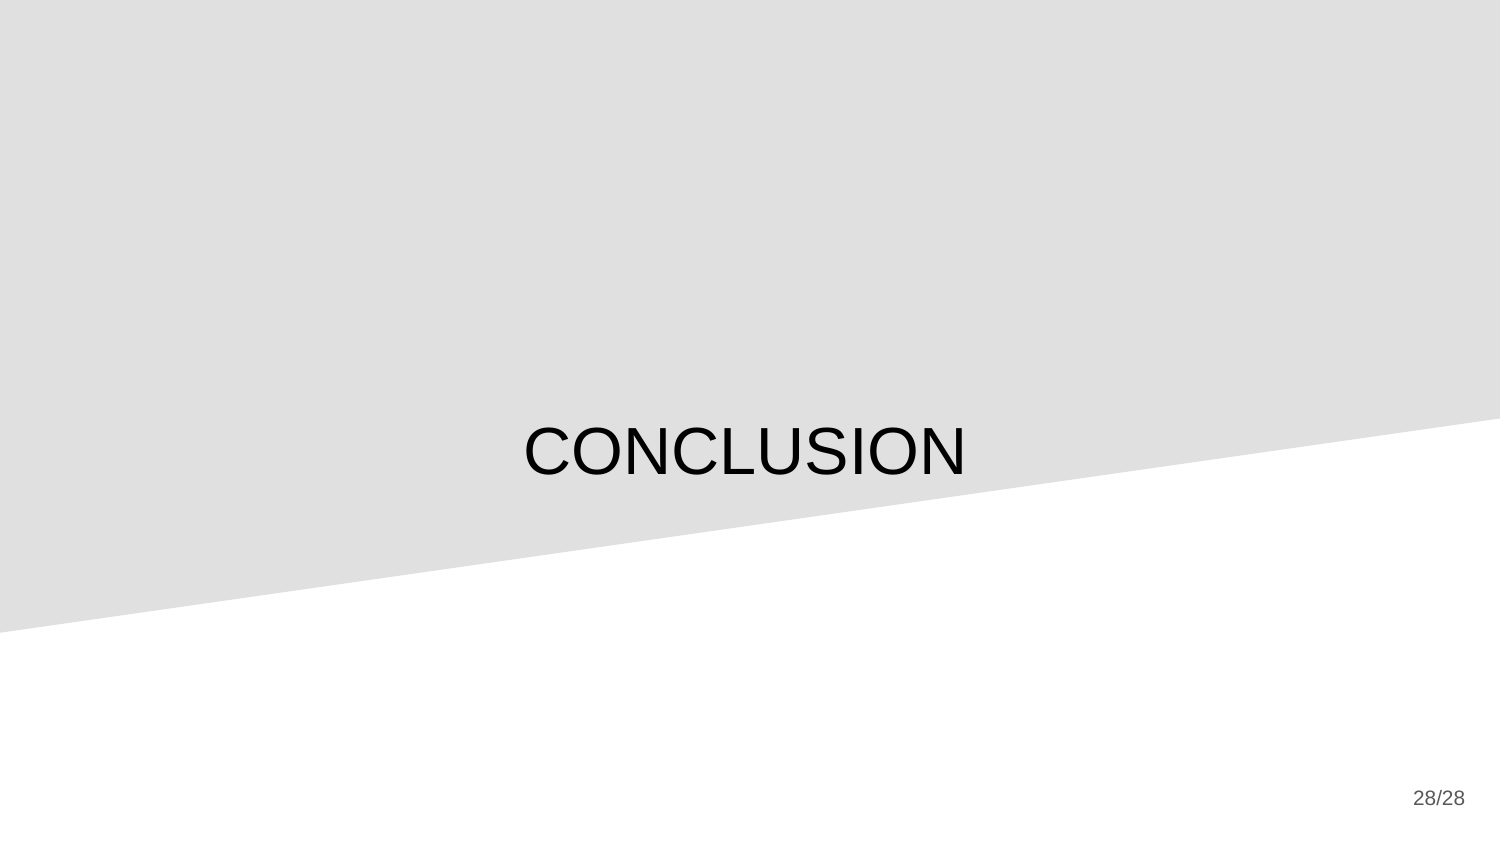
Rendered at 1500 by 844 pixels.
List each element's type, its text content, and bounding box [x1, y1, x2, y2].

subtitle CONCLUSION [70, 236, 1421, 666]
text_box <numéro>/28 [1389, 764, 1480, 830]
